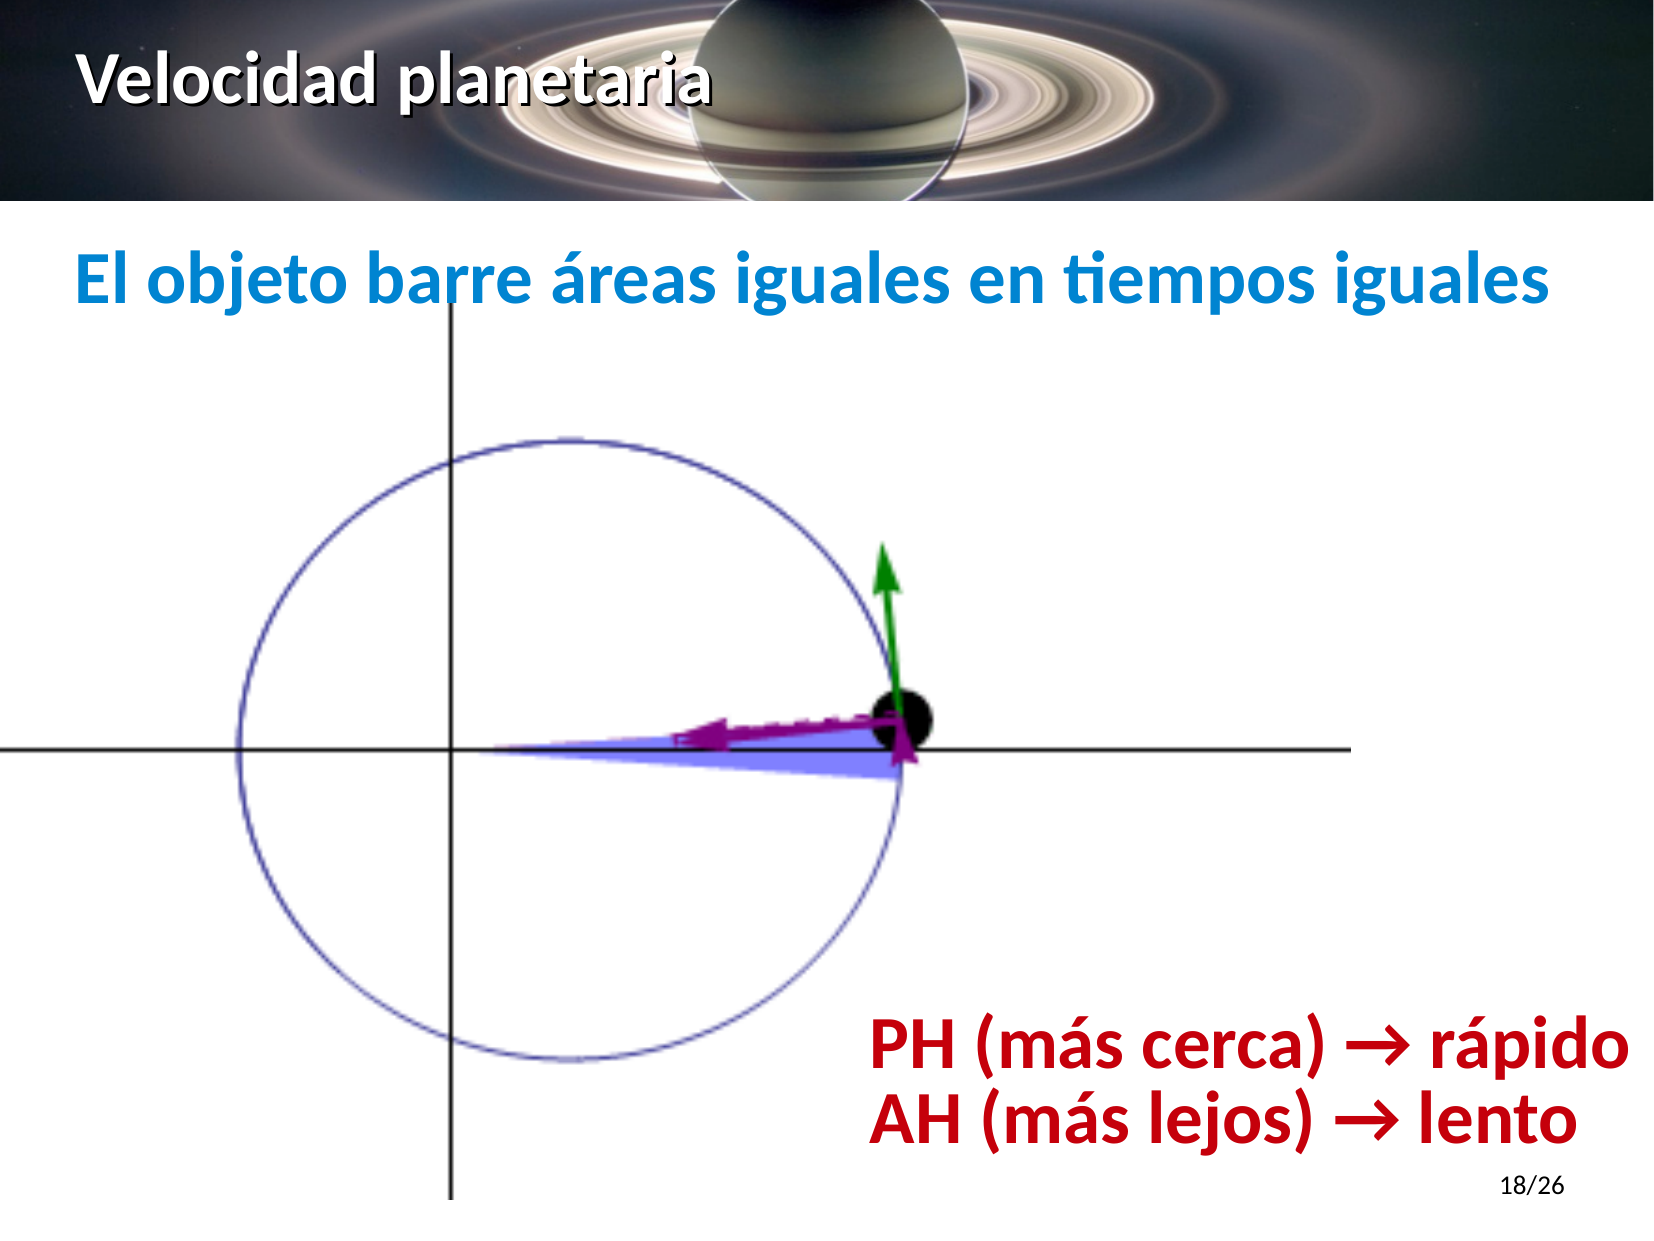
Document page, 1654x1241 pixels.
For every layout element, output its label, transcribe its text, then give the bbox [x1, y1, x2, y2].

text_box El objeto barre áreas iguales en tiempos iguales [60, 240, 1591, 330]
picture [0, 0, 1654, 201]
text_box PH (más cerca) → rápido AH (más lejos) → lento [855, 1005, 1647, 1170]
picture [0, 299, 1351, 1200]
title Velocidad planetaria [75, 19, 1564, 151]
